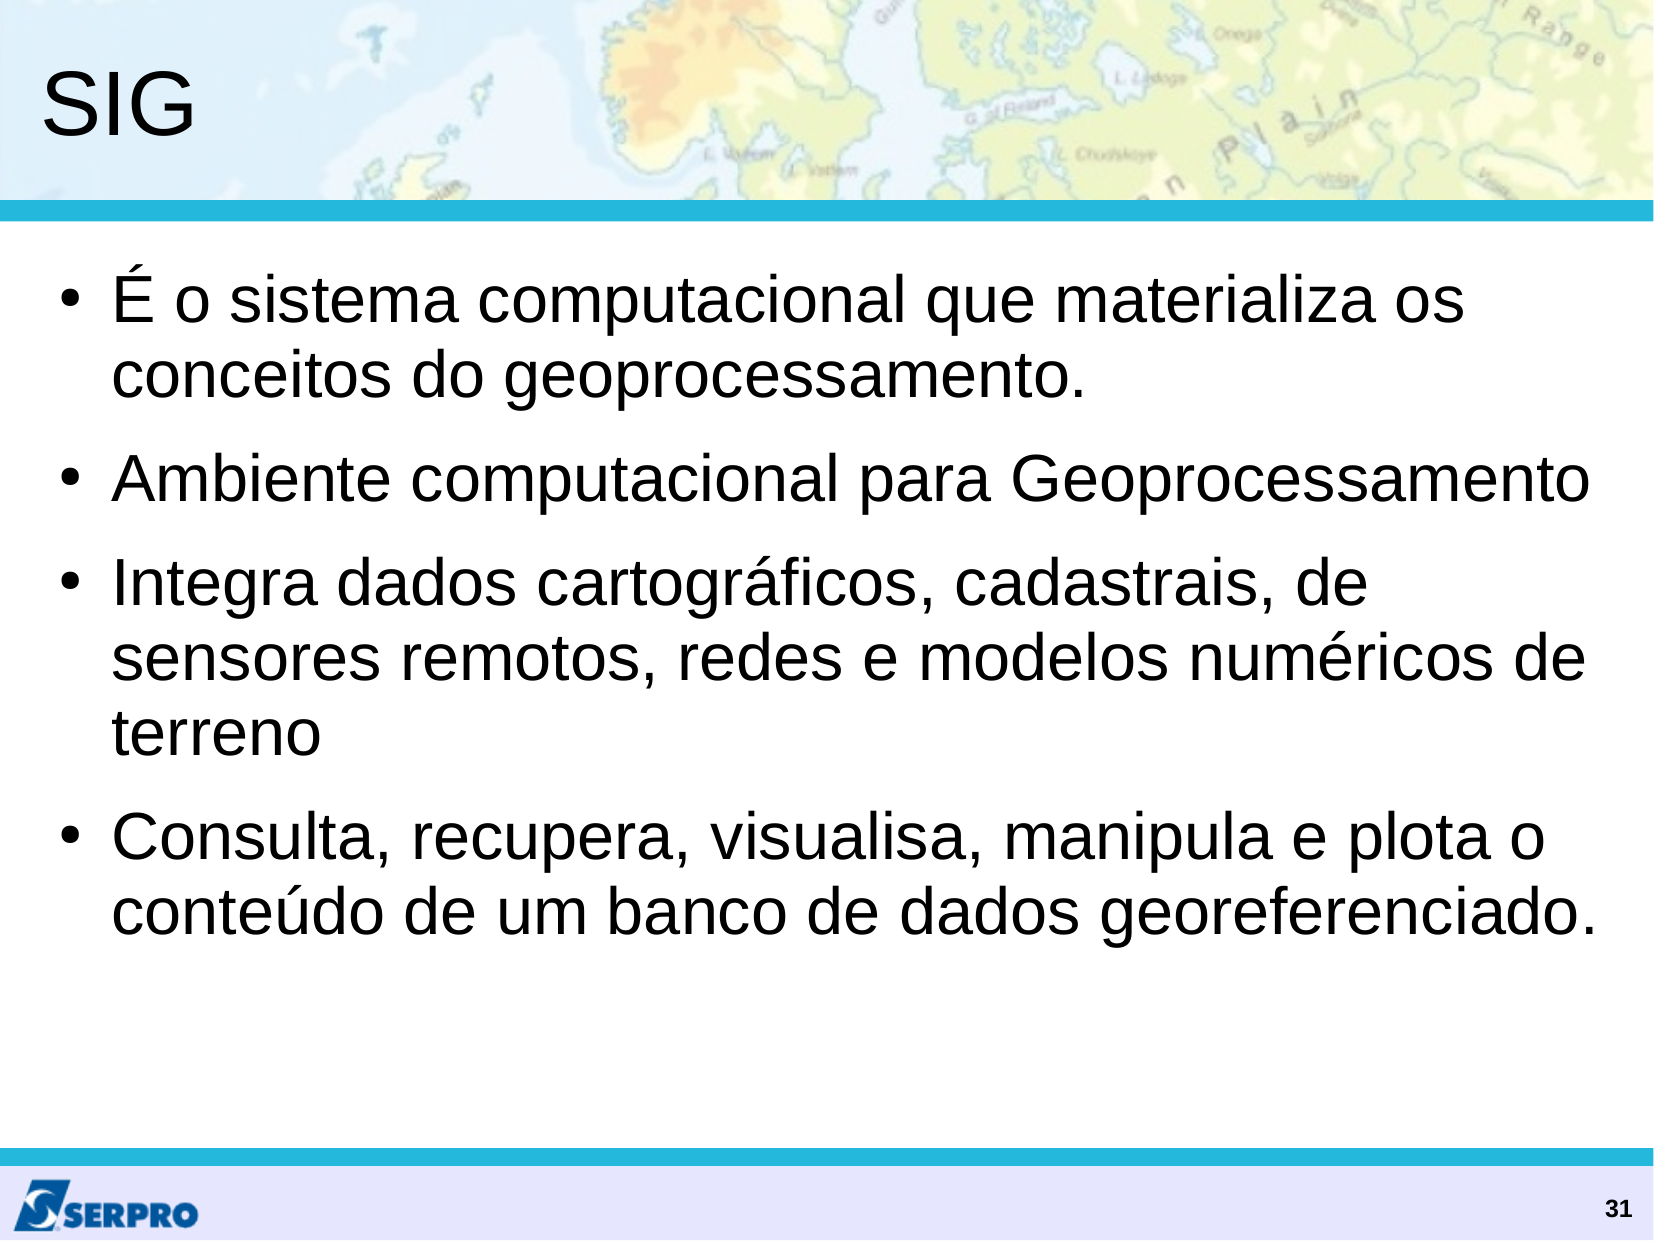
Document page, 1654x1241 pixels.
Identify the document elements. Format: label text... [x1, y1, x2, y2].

title SIG [40, 49, 1614, 159]
picture [10, 1177, 201, 1235]
list É o sistema computacional que materializa os conceitos do geoprocessamento. Ambiente computacional para Geoprocessamento Integra dados cartográficos, cadastrais, de sensores remotos, redes e modelos numéricos de terreno Consulta, recupera, visualisa, manipula e plota o conteúdo de um banco de dados georeferenciado. [40, 261, 1616, 1109]
